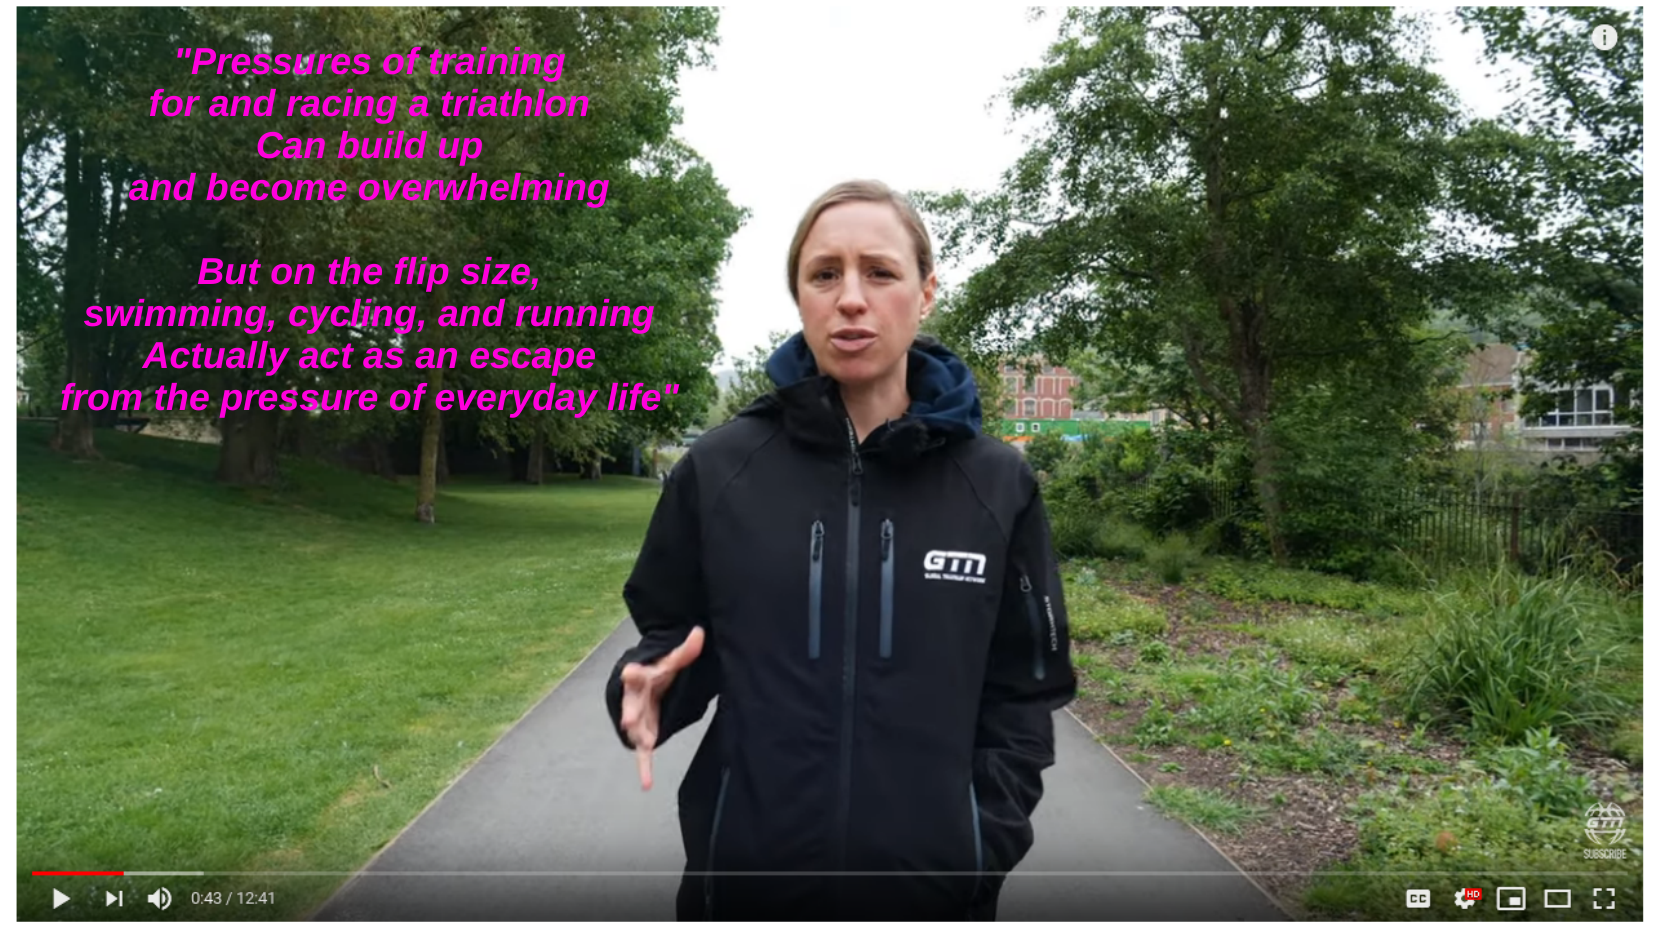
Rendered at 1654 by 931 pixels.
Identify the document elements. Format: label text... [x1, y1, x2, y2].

picture [9, 0, 1651, 931]
text_box "Pressures of training for and racing a triathlon Can build up and become overwhelming But on the flip size, swimming, cycling, and running Actually act as an escape from the pressure of everyday life" [43, 33, 696, 426]
